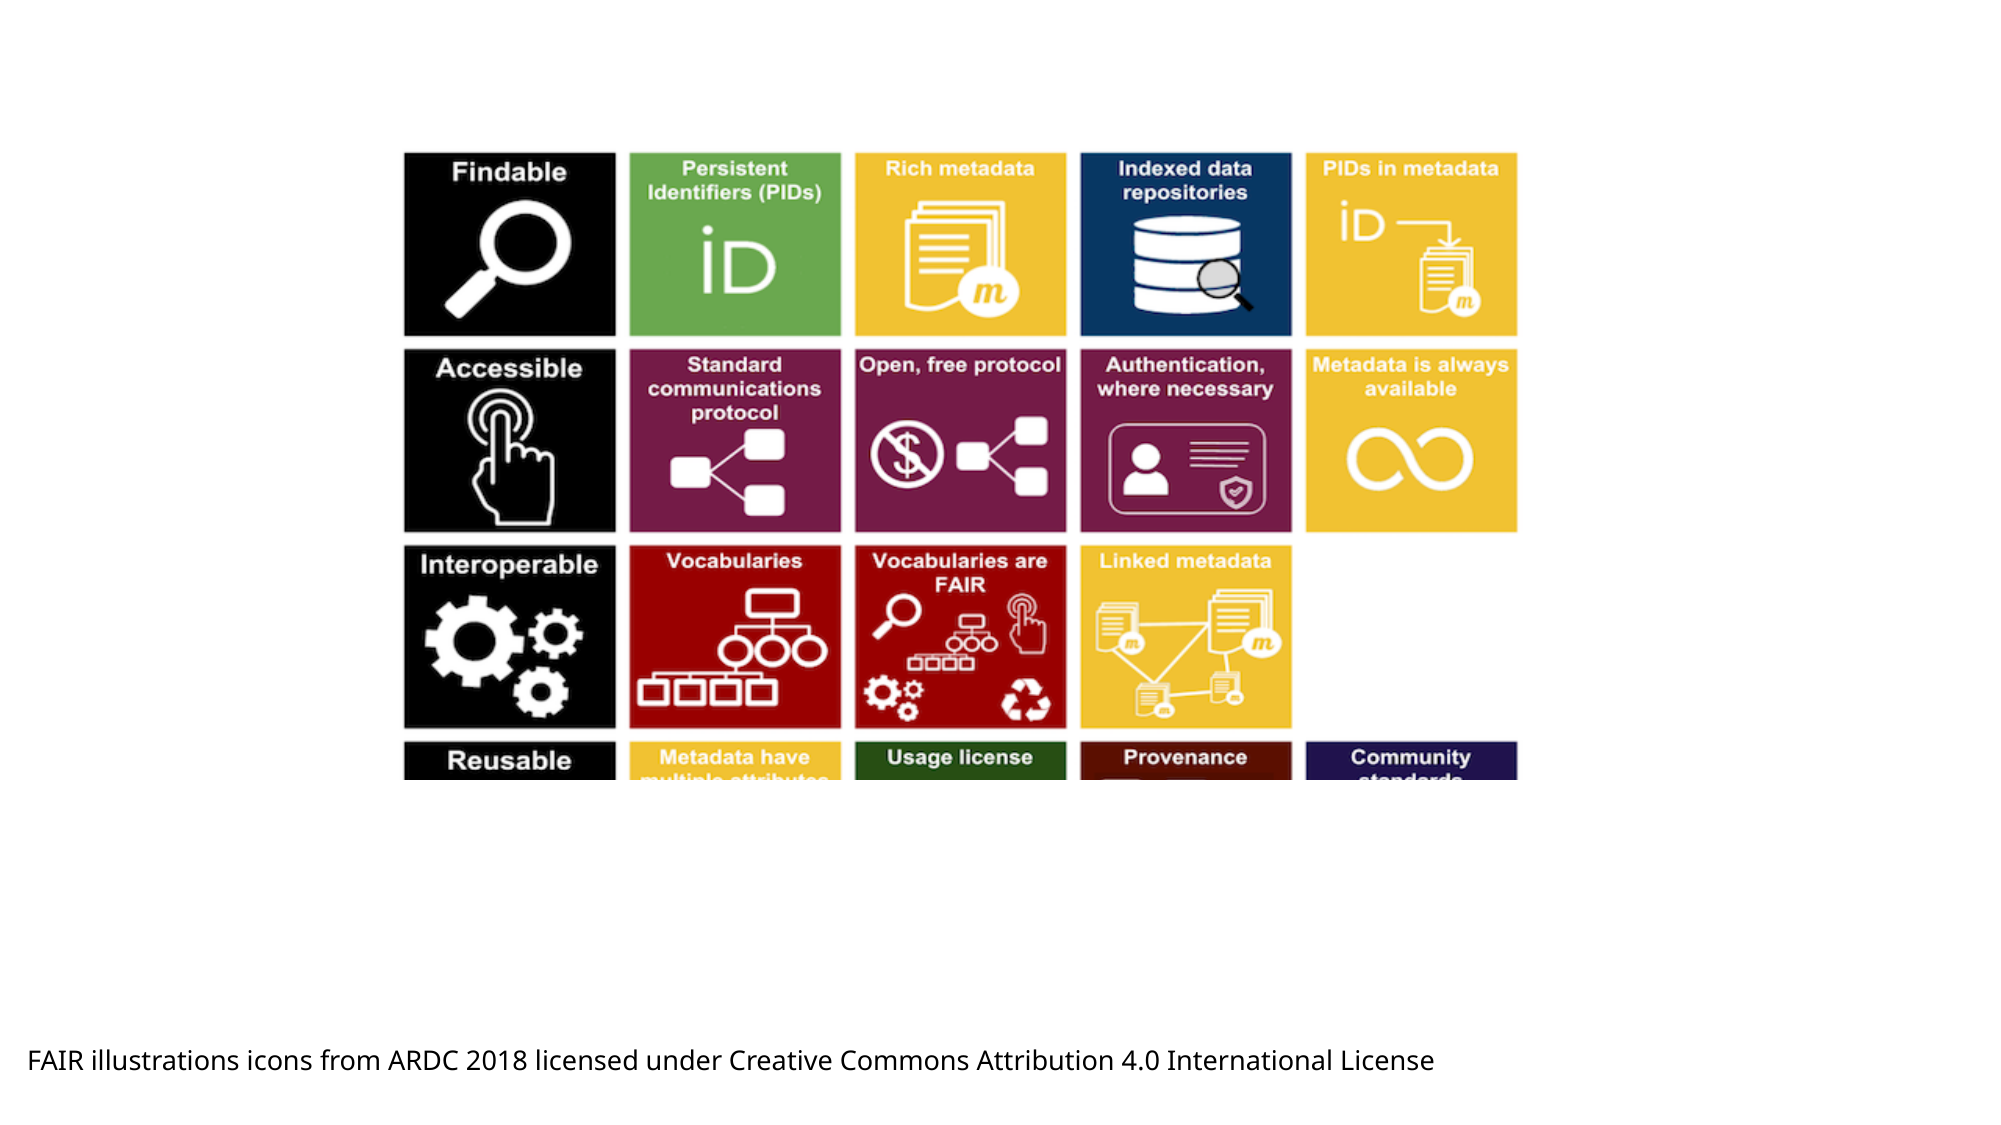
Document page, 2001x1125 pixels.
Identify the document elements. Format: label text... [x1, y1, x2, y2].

picture [397, 146, 1524, 780]
text_box FAIR illustrations icons from ARDC 2018 licensed under Creative Commons Attribution 4.0 International License [12, 1028, 1548, 1125]
